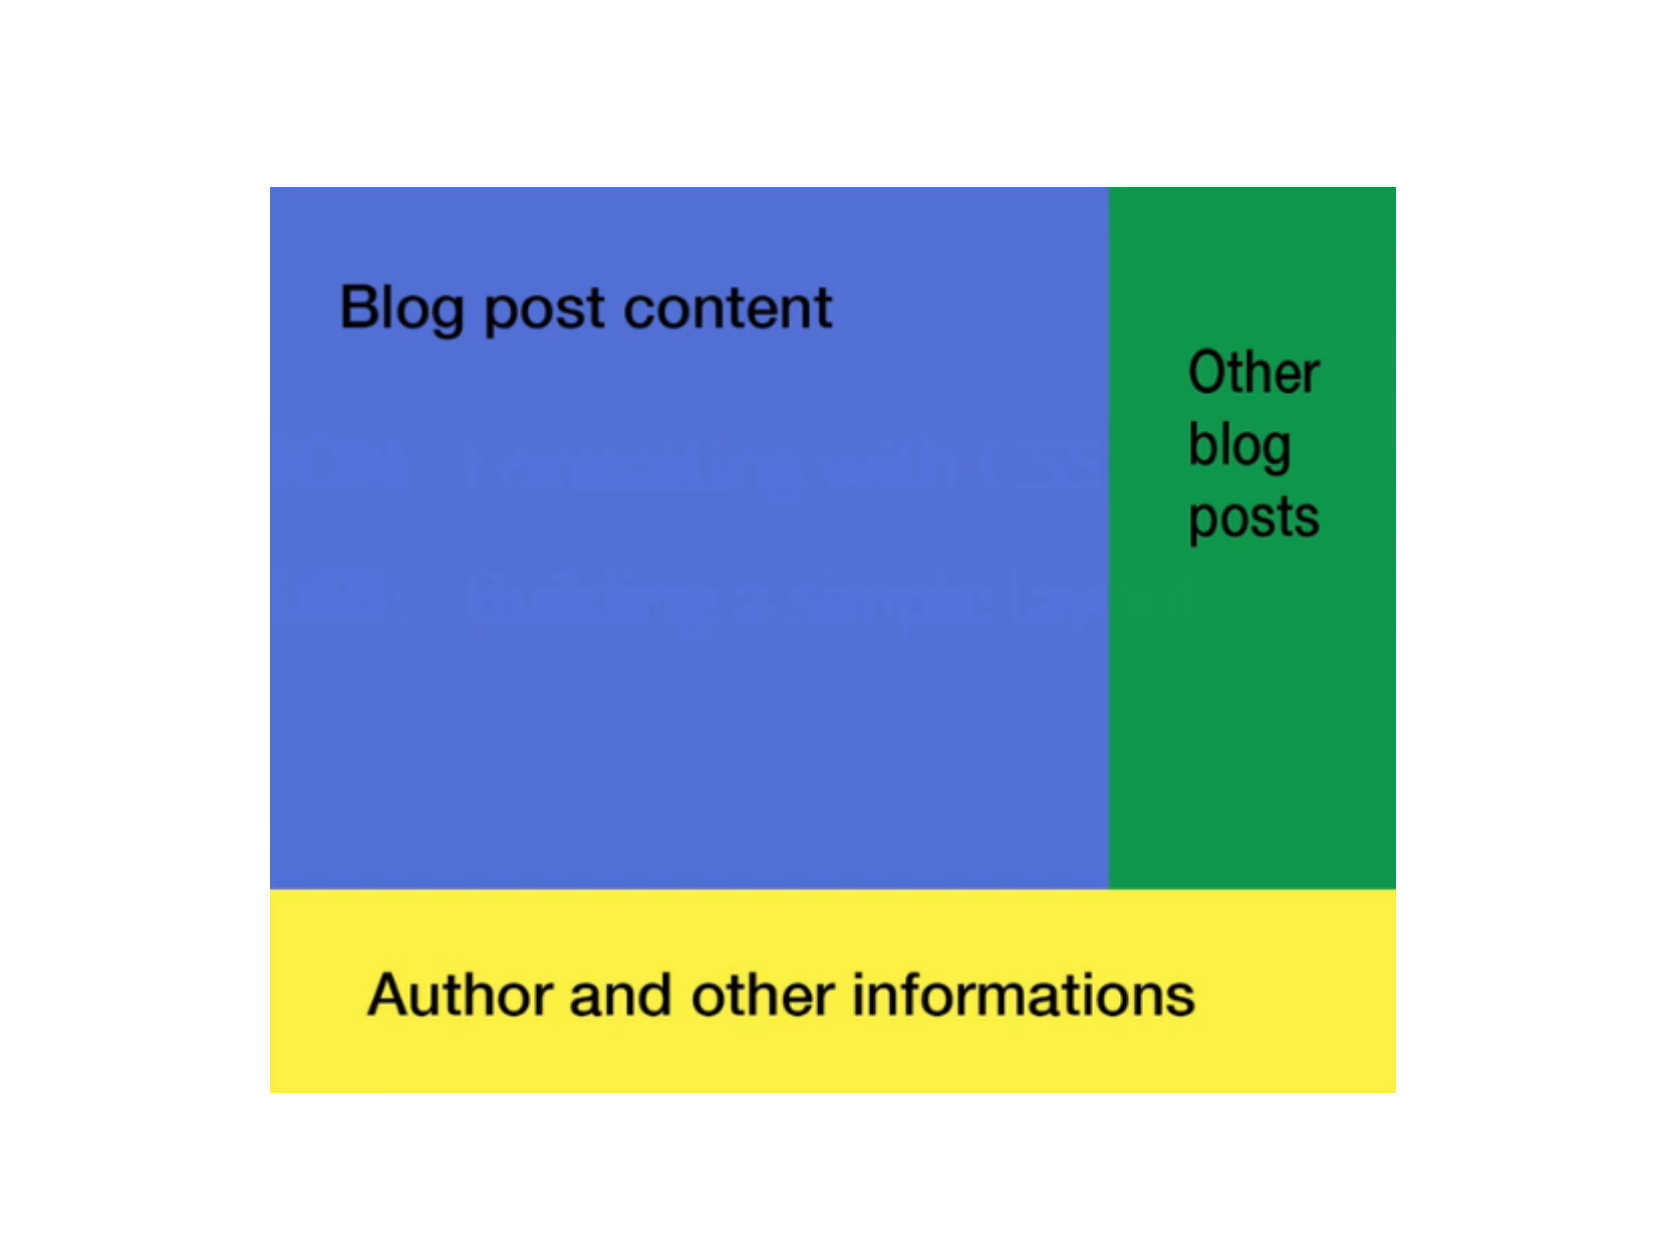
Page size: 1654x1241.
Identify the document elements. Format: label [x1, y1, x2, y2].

picture [270, 187, 1396, 1093]
